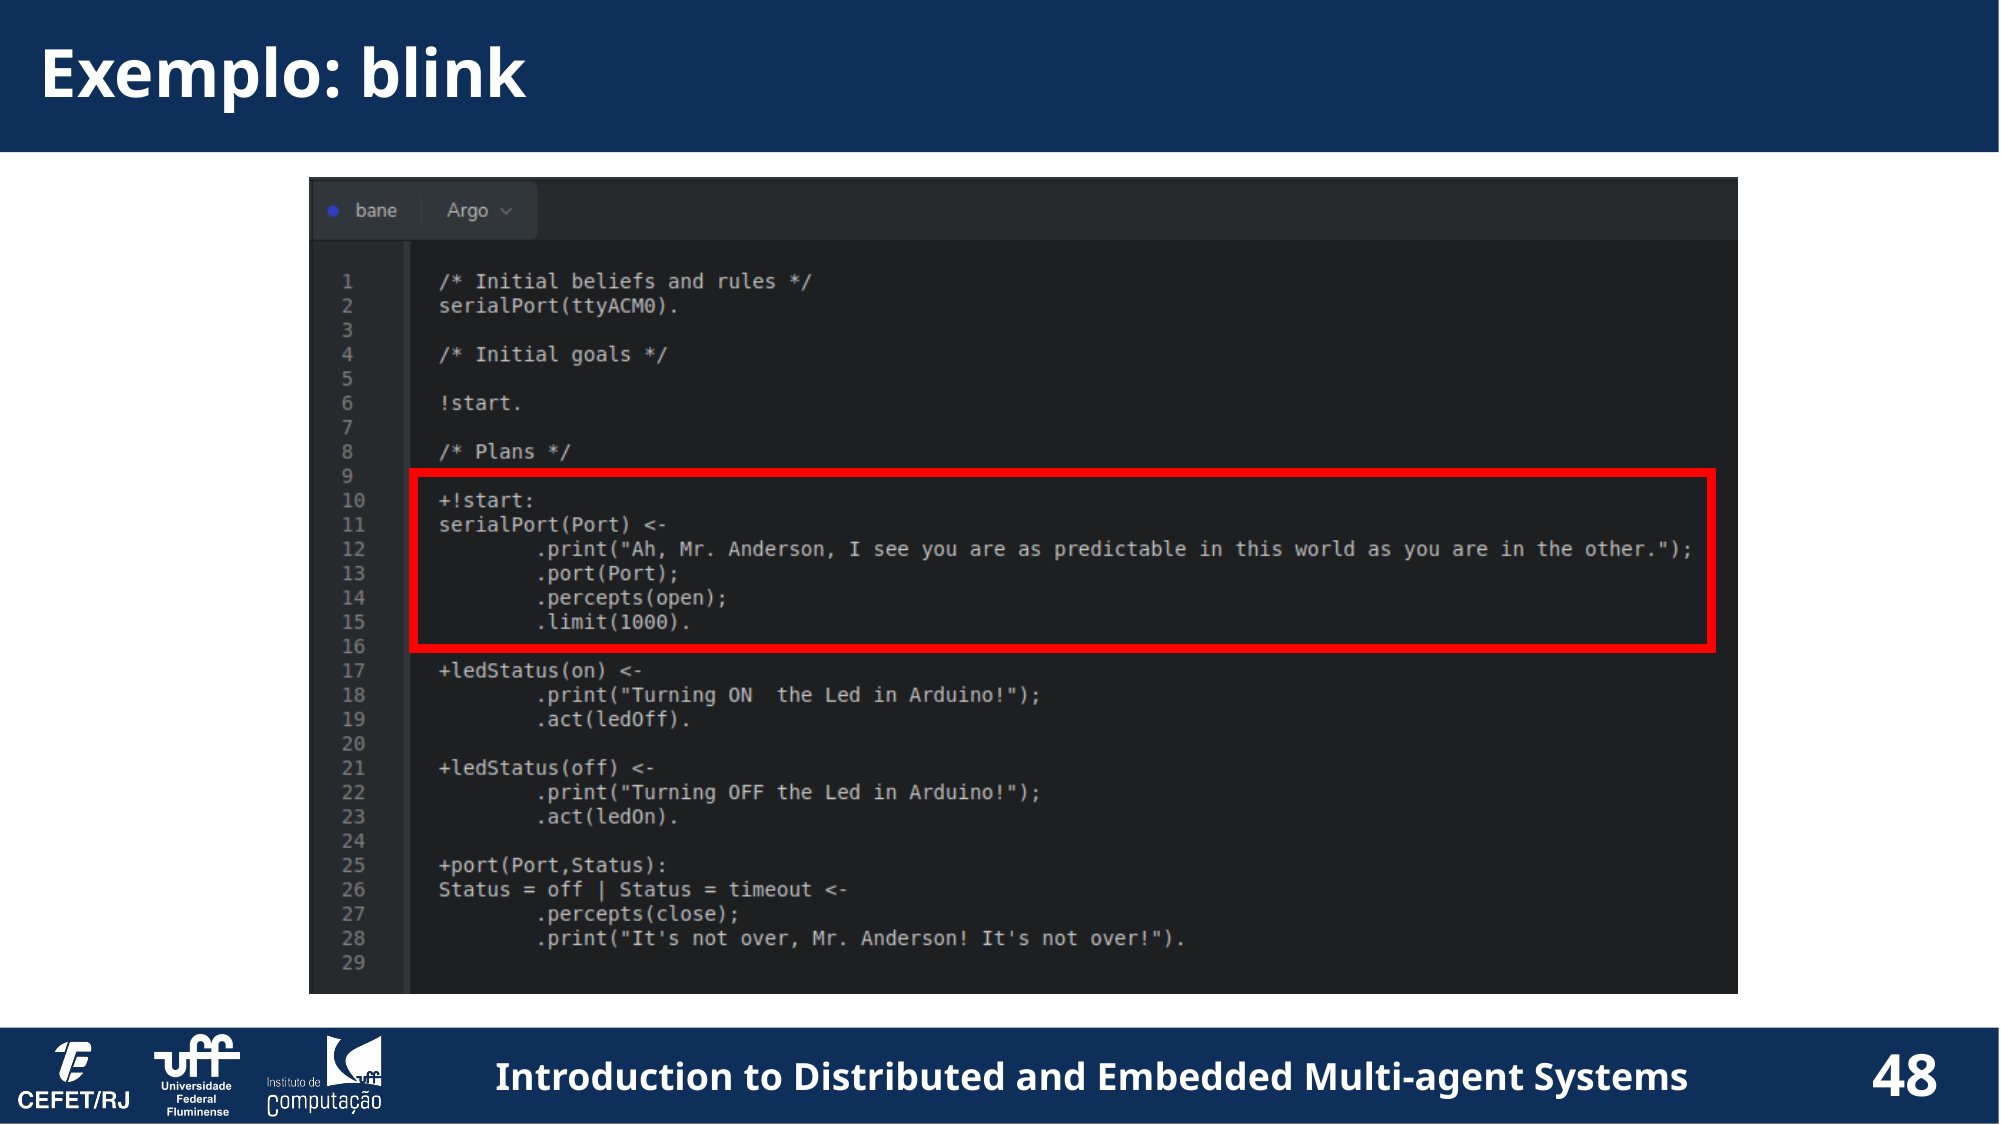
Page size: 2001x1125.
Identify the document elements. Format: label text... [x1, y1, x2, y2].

picture [309, 177, 1738, 994]
text_box Exemplo: blink [25, 23, 1999, 119]
picture [265, 1033, 383, 1117]
picture [153, 1033, 241, 1121]
picture [18, 1021, 129, 1125]
